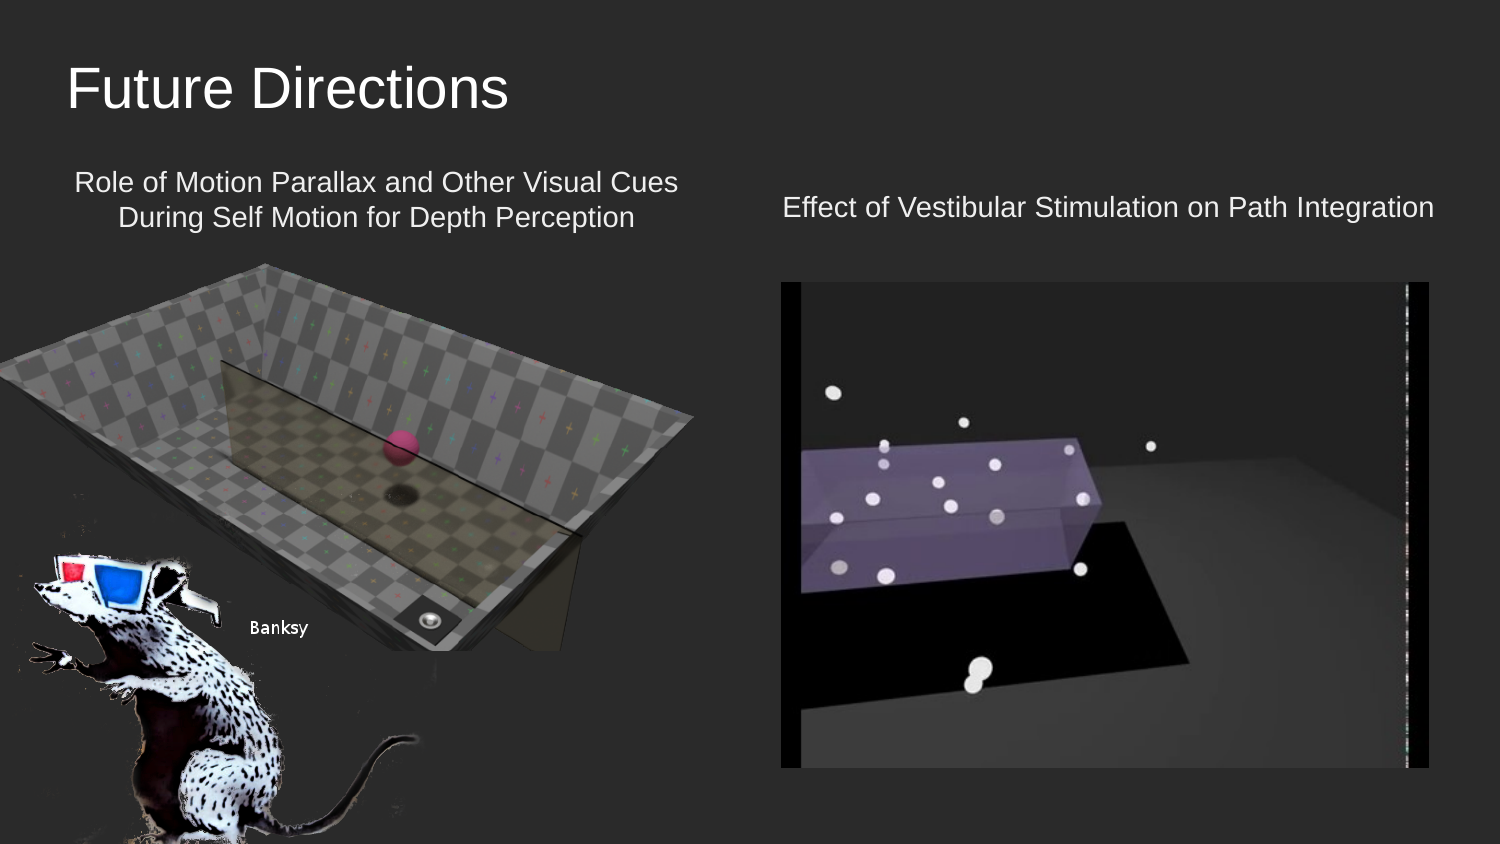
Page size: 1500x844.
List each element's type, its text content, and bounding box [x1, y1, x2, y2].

picture [0, 245, 720, 844]
list Role of Motion Parallax and Other Visual Cues During Self Motion for Depth Perception [48, 148, 706, 223]
title Future Directions [51, 35, 1449, 130]
picture [781, 282, 1429, 768]
list Effect of Vestibular Stimulation on Path Integration [759, 173, 1460, 248]
